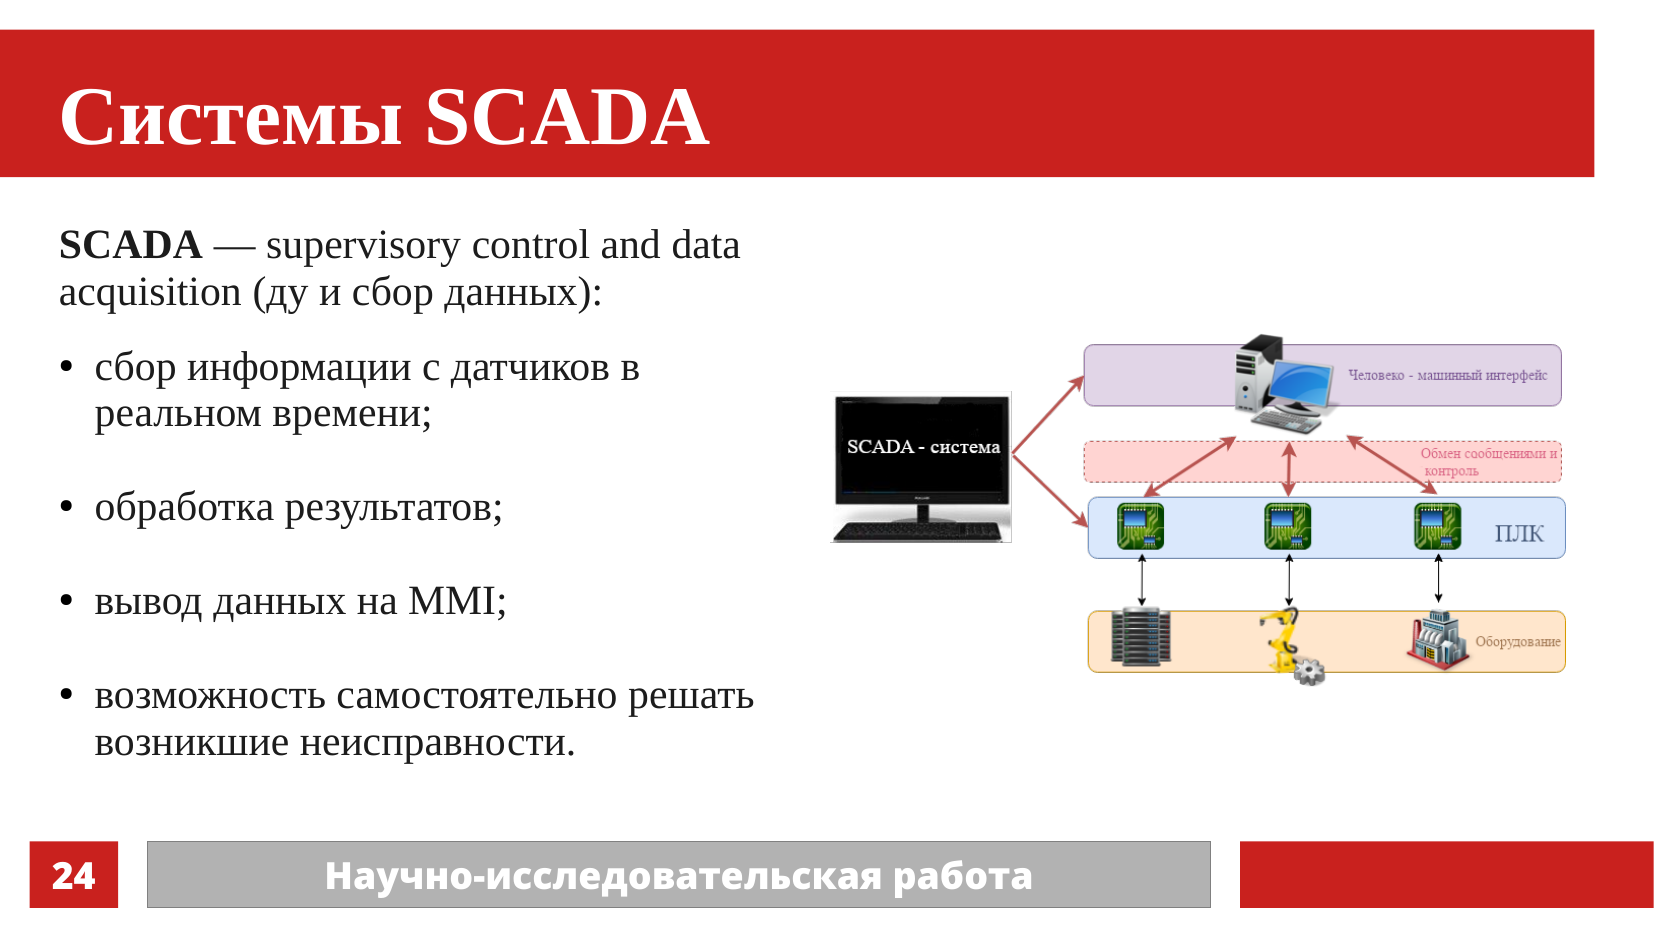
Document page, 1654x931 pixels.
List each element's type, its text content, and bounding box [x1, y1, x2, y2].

list SCADA — supervisory control and data acquisition (ду и сбор данных): сбор информации с датчиков в реальном времени; обработка результатов; вывод данных на MMI; возможность самостоятельно решать возникшие неисправности. [59, 221, 794, 798]
title Системы SCADA [59, 44, 1595, 163]
picture [830, 329, 1566, 689]
